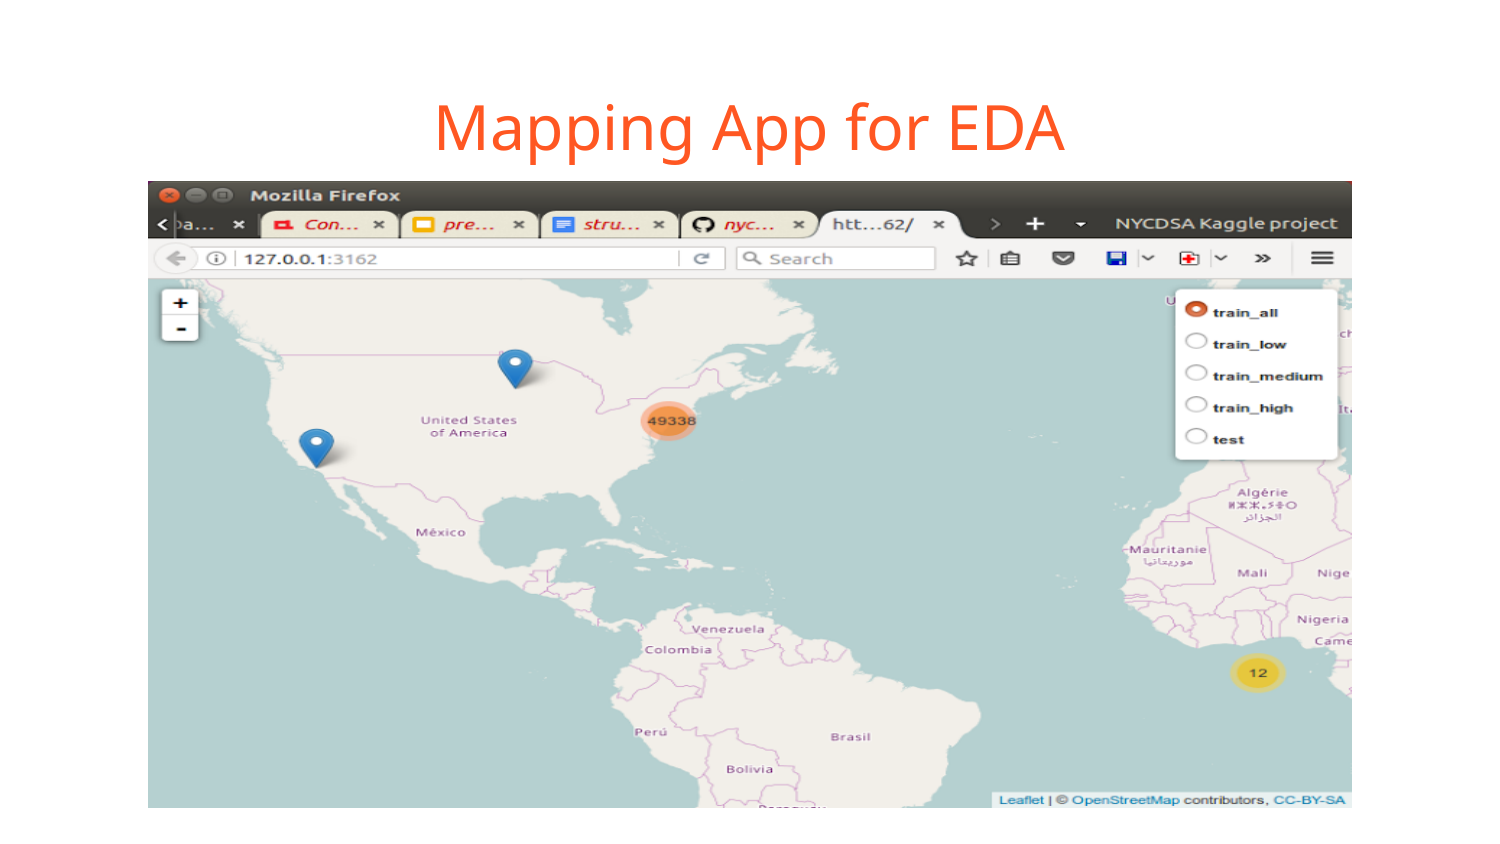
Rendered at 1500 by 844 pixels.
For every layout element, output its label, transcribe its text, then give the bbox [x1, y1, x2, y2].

picture [148, 181, 1352, 808]
title Mapping App for EDA [51, 72, 1449, 167]
